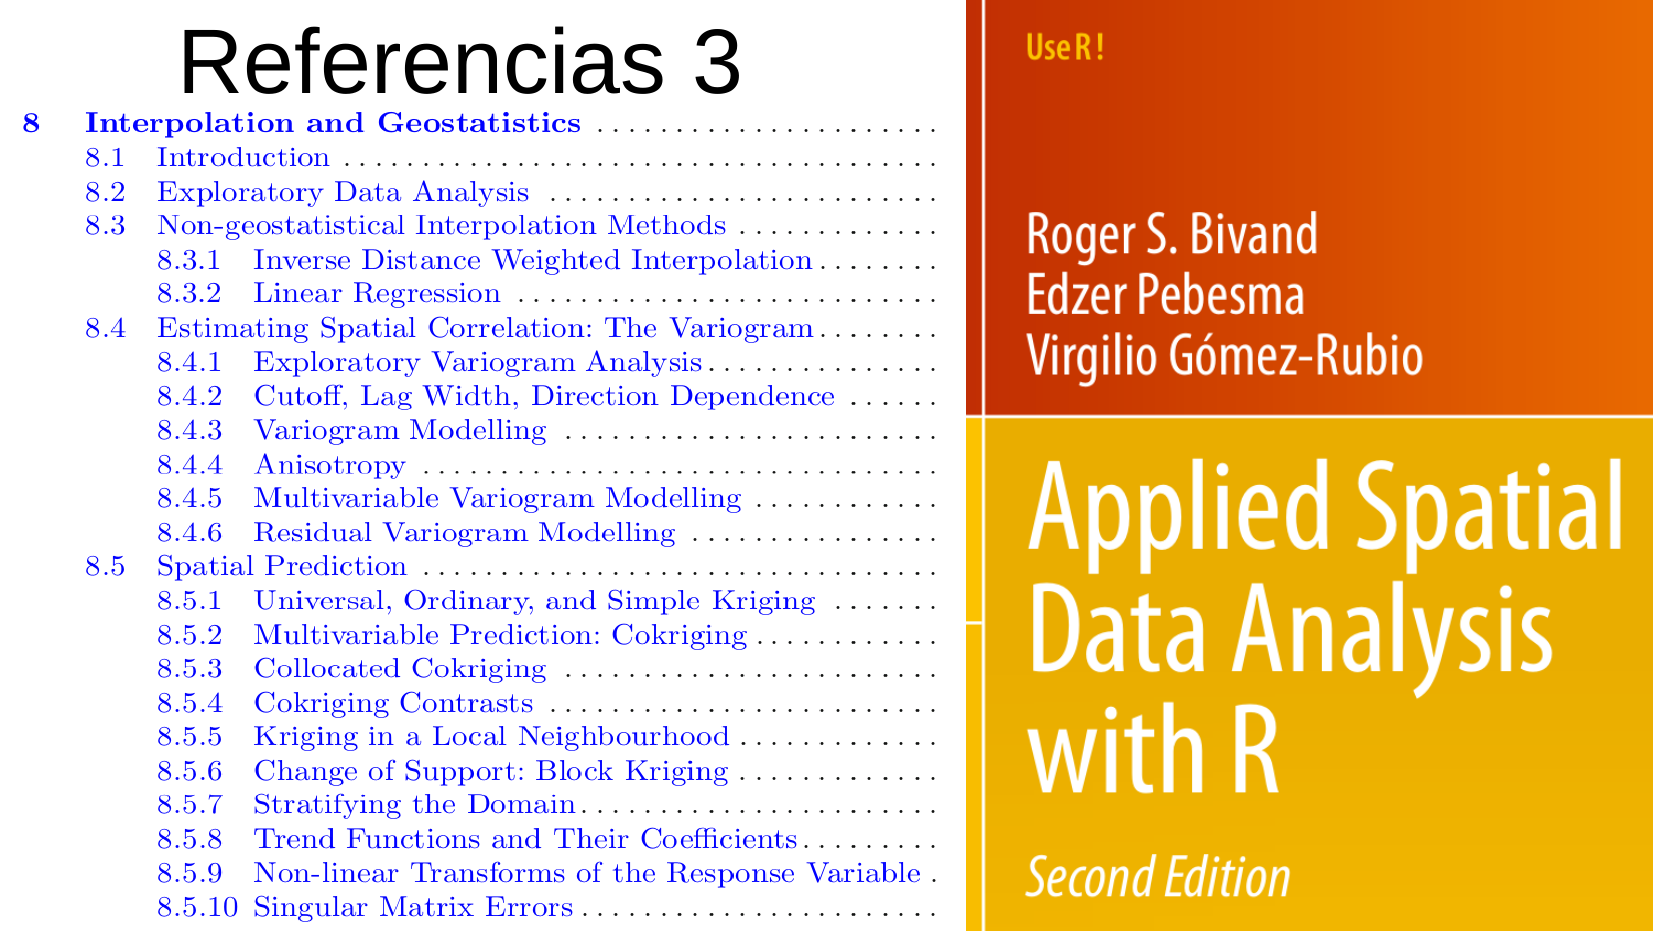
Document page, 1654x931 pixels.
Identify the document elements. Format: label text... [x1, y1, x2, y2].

picture [966, 0, 1653, 931]
picture [0, 140, 940, 924]
title Referencias 3 [0, 0, 966, 140]
